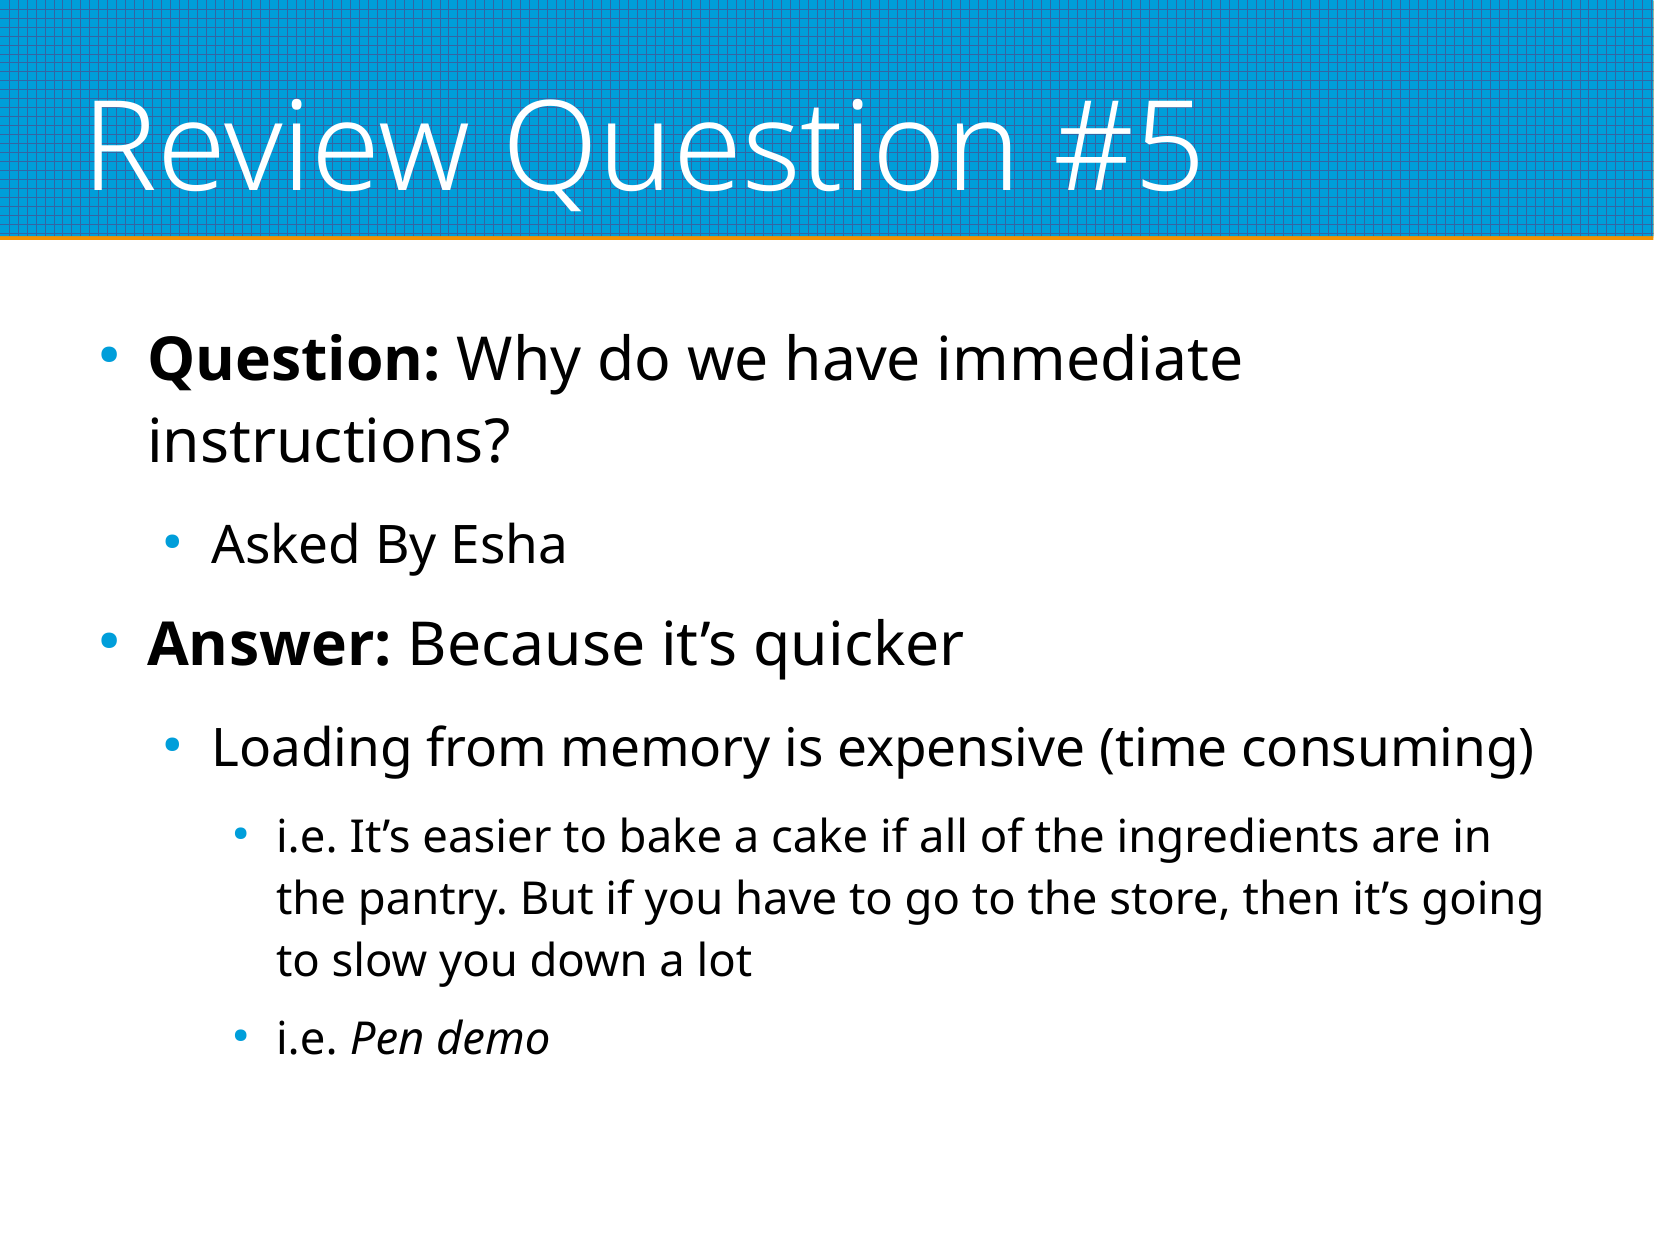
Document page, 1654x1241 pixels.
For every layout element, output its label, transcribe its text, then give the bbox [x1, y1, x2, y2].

list Question: Why do we have immediate instructions? Asked By Esha Answer: Because it’s quicker Loading from memory is expensive (time consuming) i.e. It’s easier to bake a cake if all of the ingredients are in the pantry. But if you have to go to the store, then it’s going to slow you down a lot i.e. Pen demo [82, 314, 1563, 1081]
title Review Question #5 [82, 19, 1571, 227]
